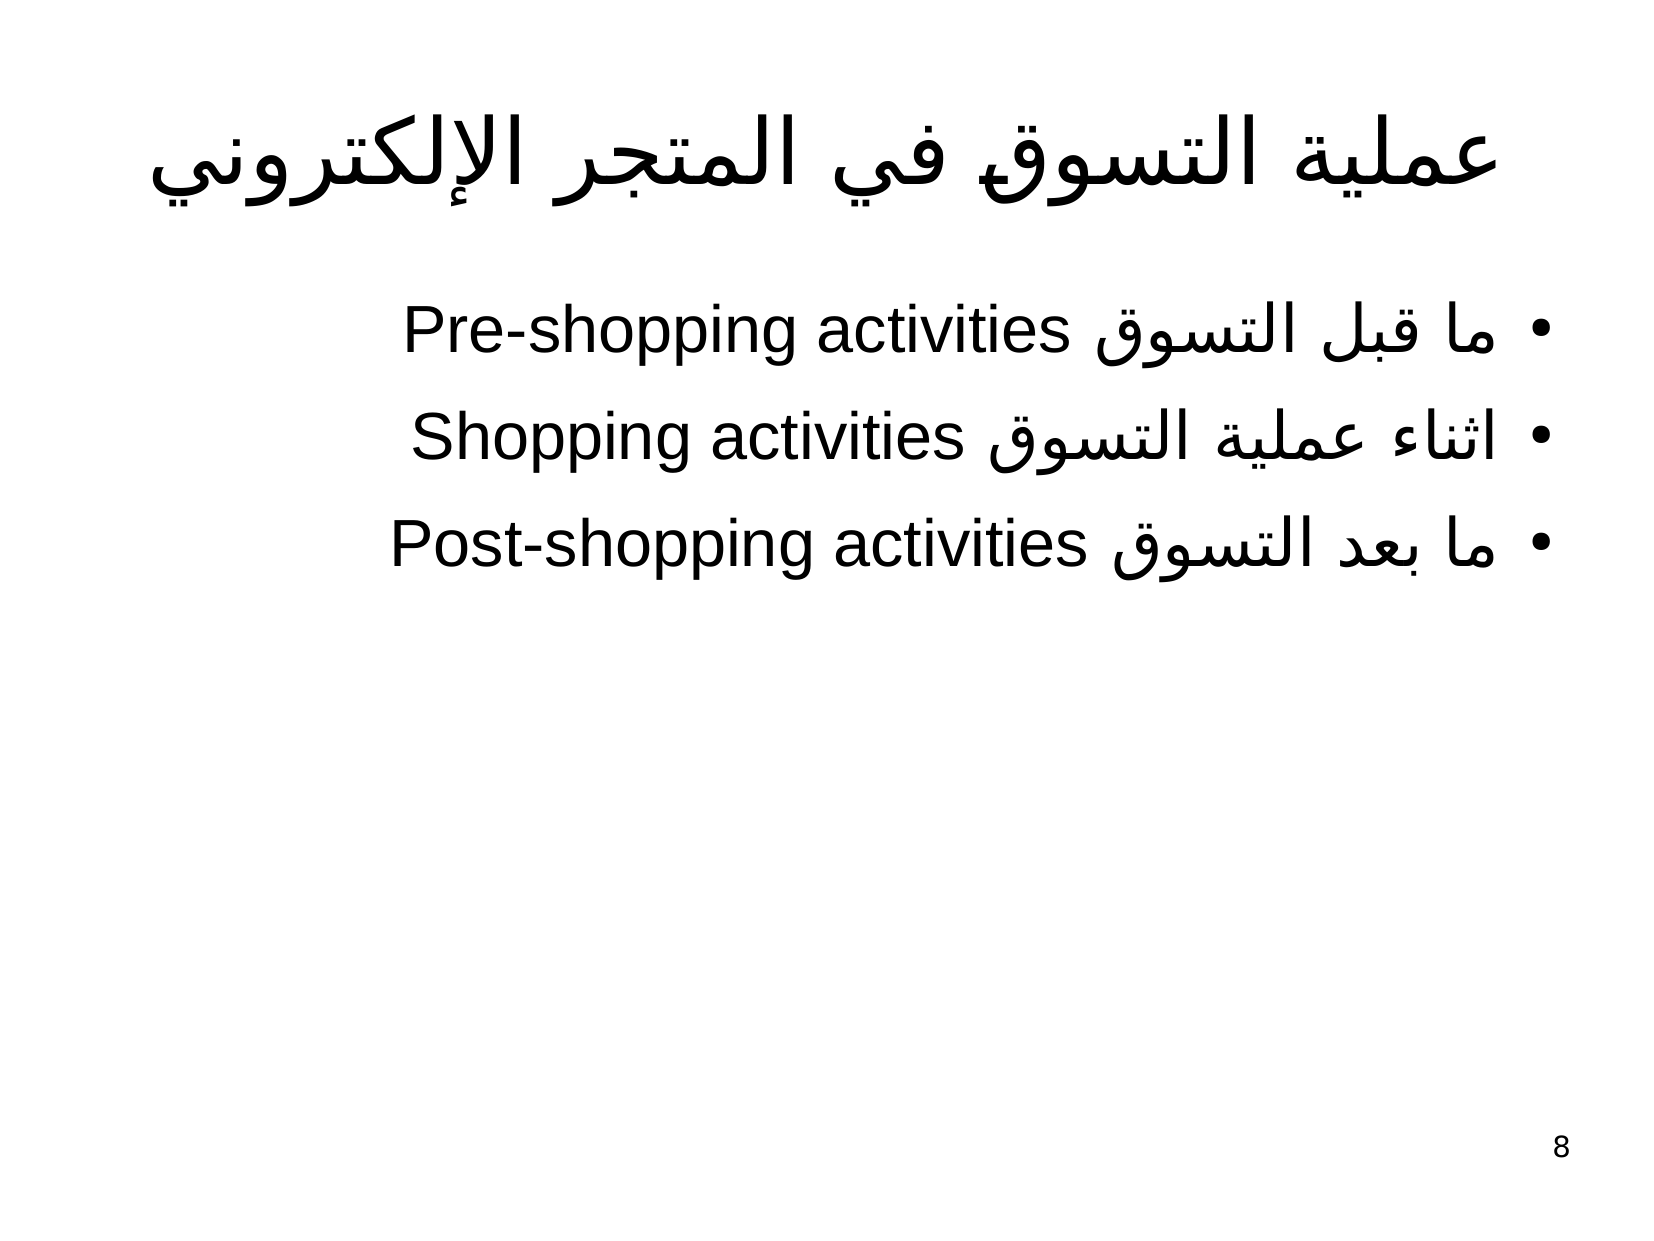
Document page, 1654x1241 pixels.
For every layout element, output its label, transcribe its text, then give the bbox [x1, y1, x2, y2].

title عملية التسوق في المتجر الإلكتروني [82, 49, 1571, 257]
list ما قبل التسوق Pre-shopping activities اثناء عملية التسوق Shopping activities ما بعد التسوق Post-shopping activities [82, 290, 1571, 1010]
